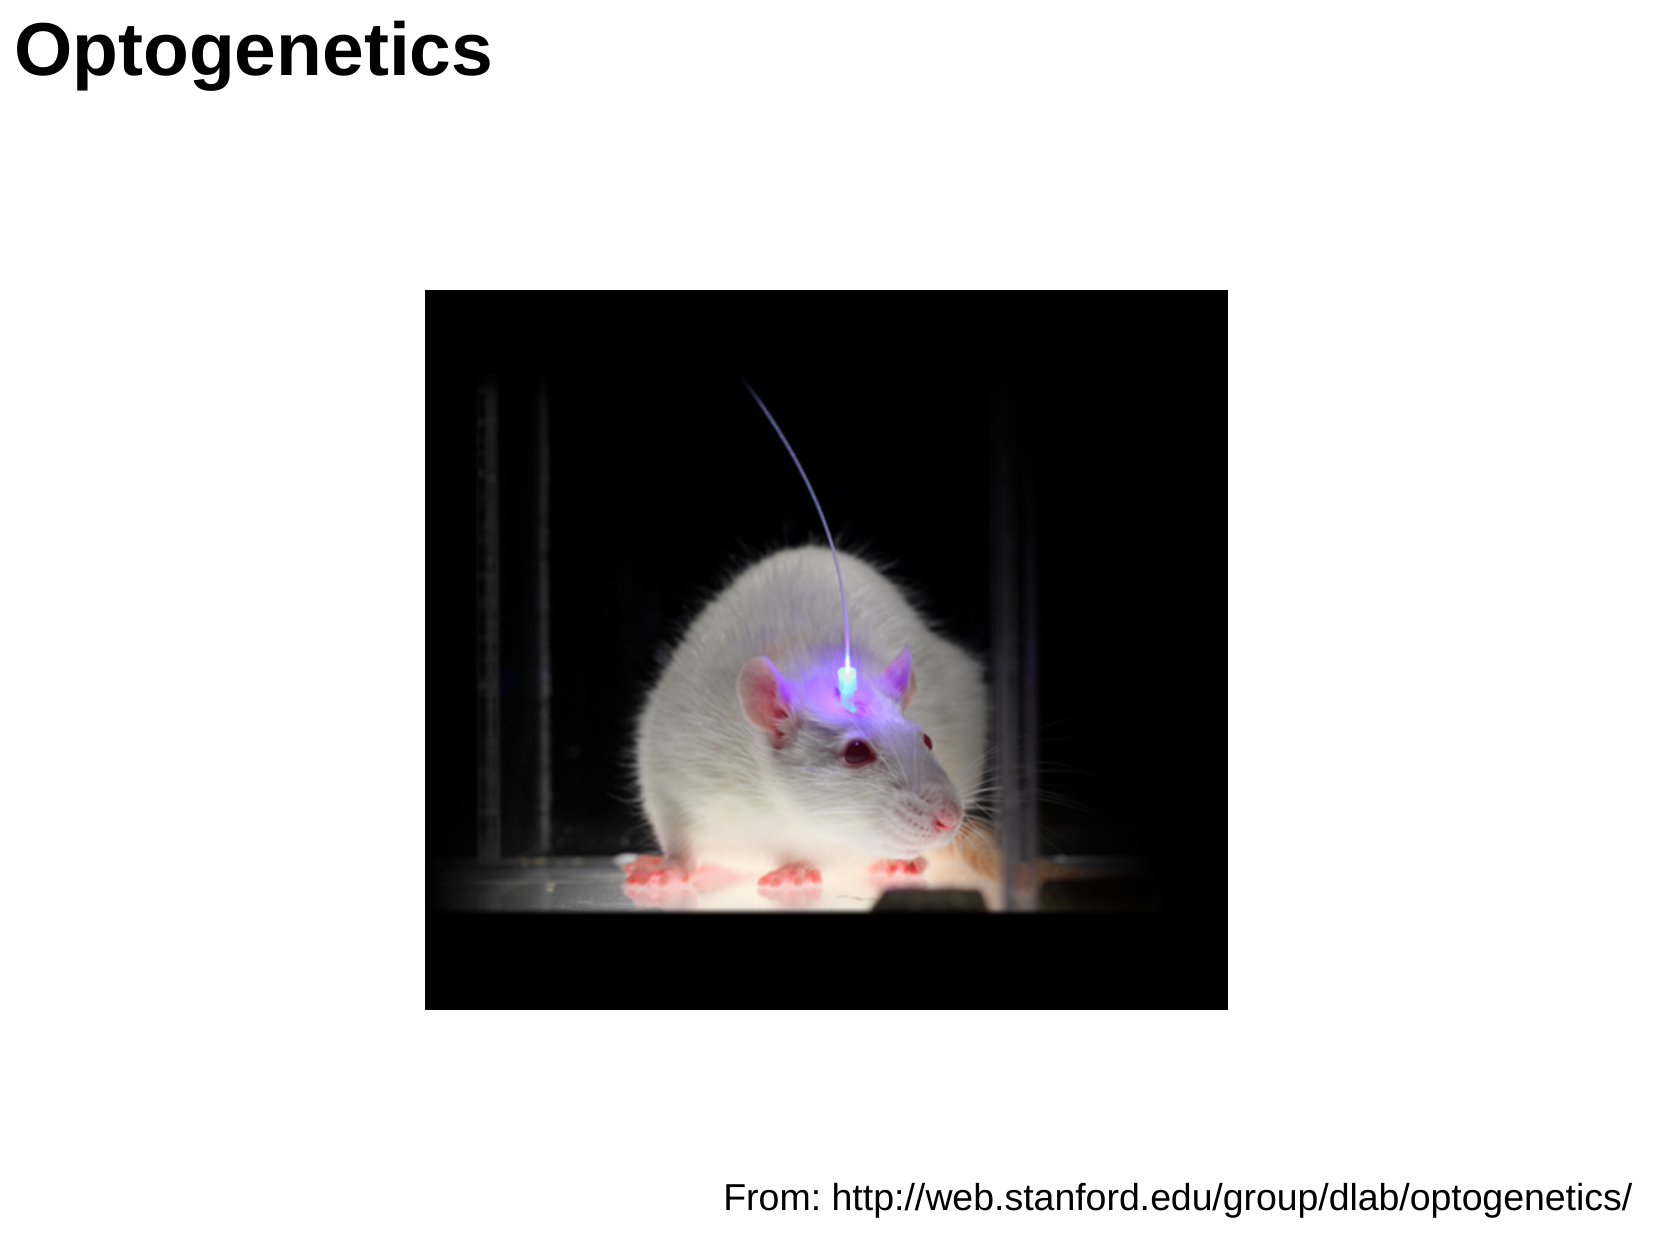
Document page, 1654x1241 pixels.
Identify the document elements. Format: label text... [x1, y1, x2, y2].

text_box Optogenetics [0, 0, 509, 100]
text_box From: http://web.stanford.edu/group/dlab/optogenetics/ [708, 1169, 1648, 1227]
picture [425, 290, 1228, 1010]
